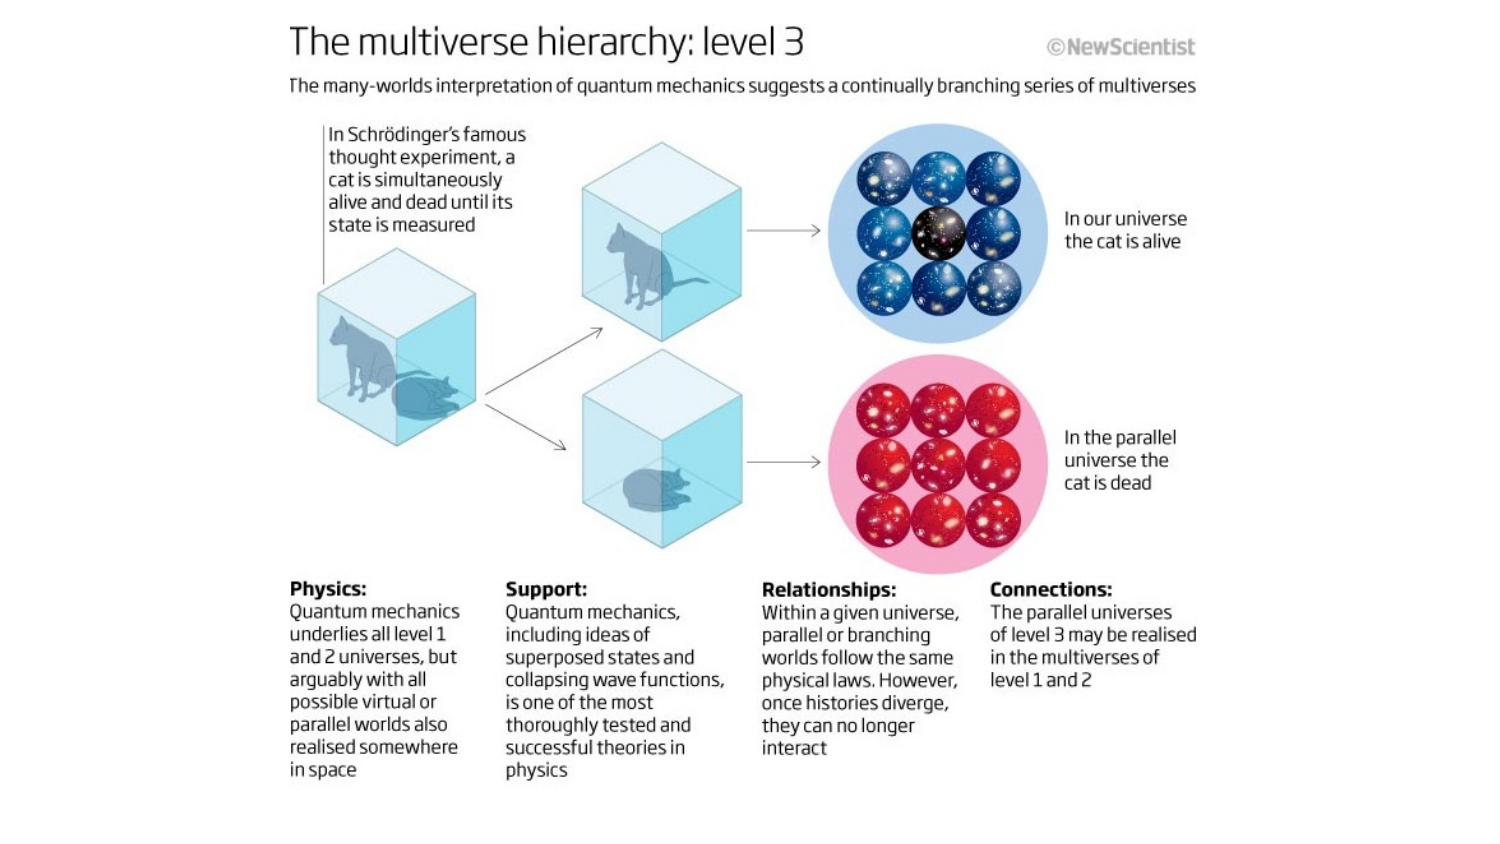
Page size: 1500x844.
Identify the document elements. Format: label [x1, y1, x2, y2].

picture [290, 24, 1210, 819]
